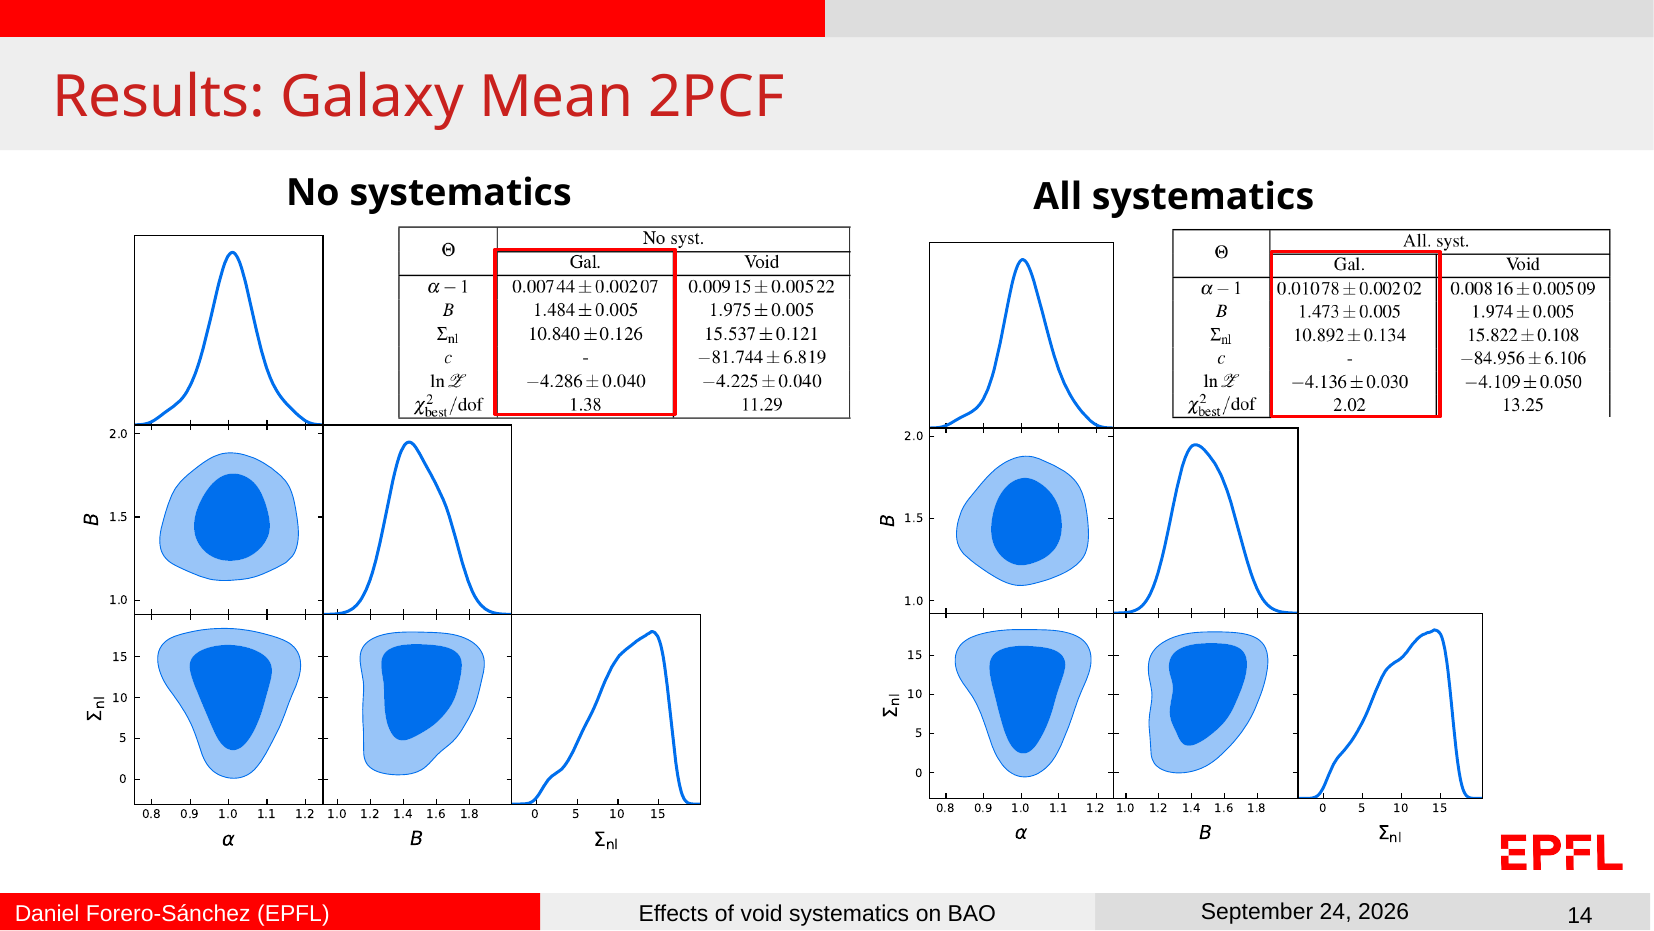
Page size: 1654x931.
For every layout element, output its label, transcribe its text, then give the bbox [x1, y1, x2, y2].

text_box No systematics [271, 158, 561, 228]
picture [870, 227, 1638, 885]
title Results: Galaxy Mean 2PCF [52, 37, 1066, 151]
picture [73, 225, 851, 863]
text_box All systematics [1018, 162, 1305, 231]
